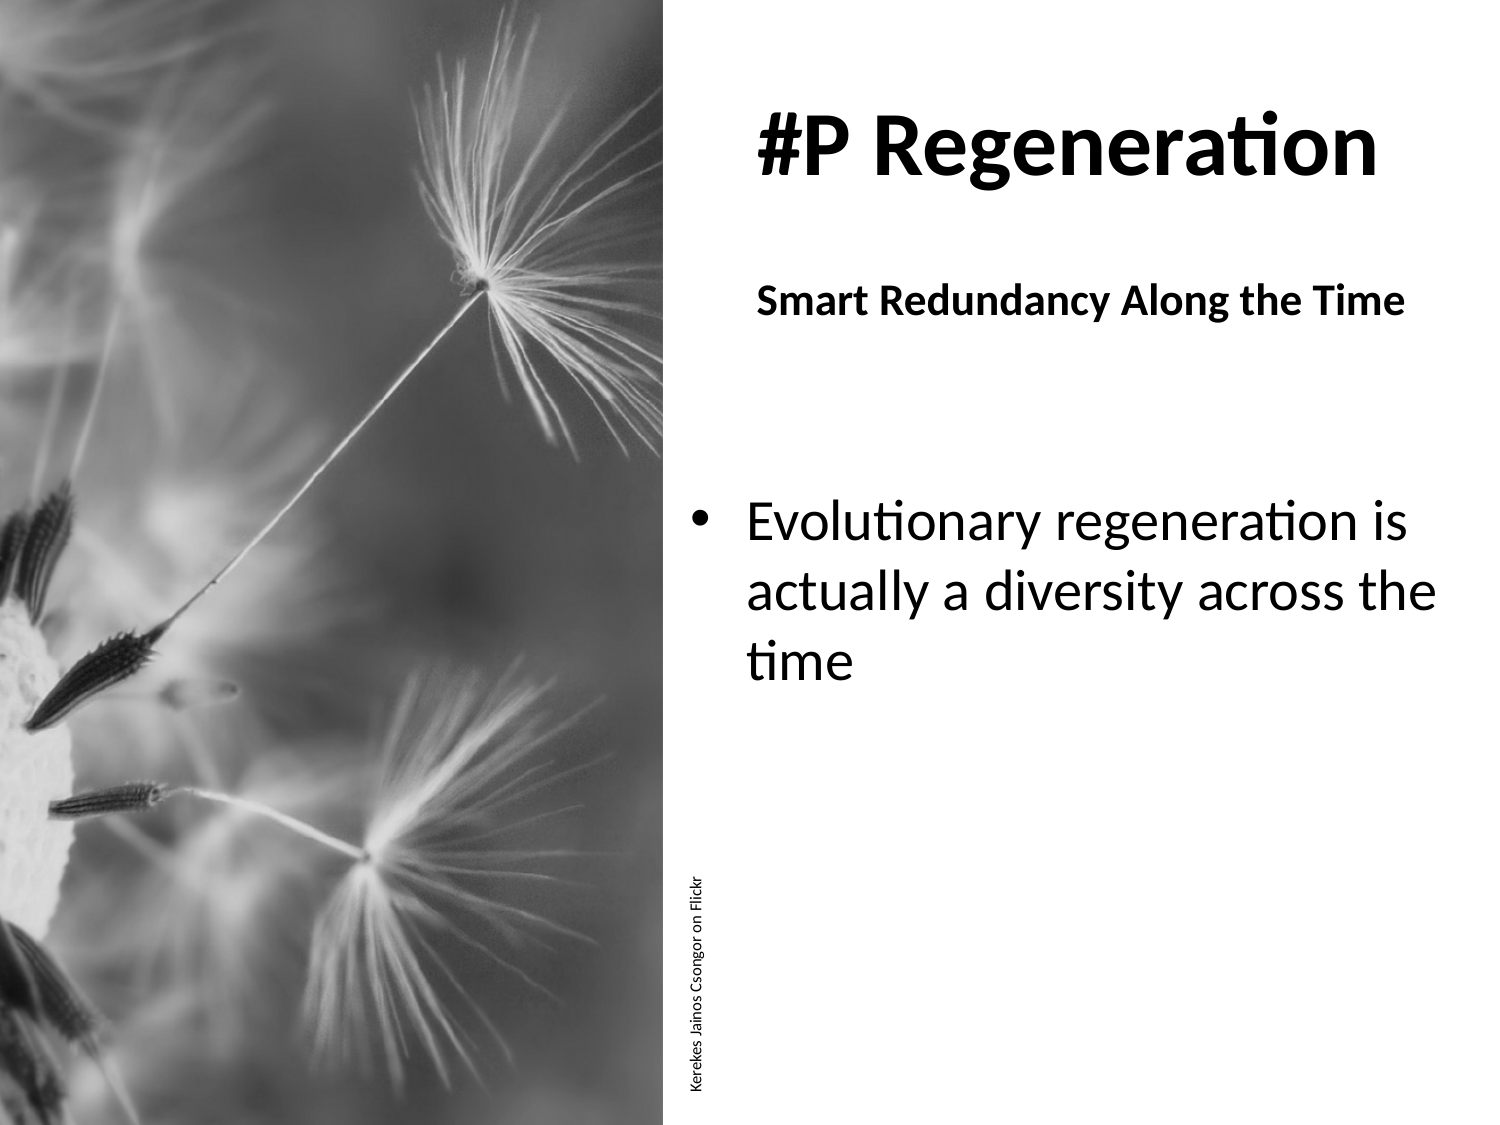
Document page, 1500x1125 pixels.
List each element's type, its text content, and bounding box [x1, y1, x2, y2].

text_box Evolutionary regeneration is actually a diversity across the time [674, 474, 1488, 818]
picture [0, 0, 663, 1125]
title #P Regeneration [712, 45, 1425, 233]
list Smart Redundancy Along the Time [737, 262, 1425, 388]
text_box Kerekes Jainos Csongor on Flickr [677, 861, 712, 1108]
